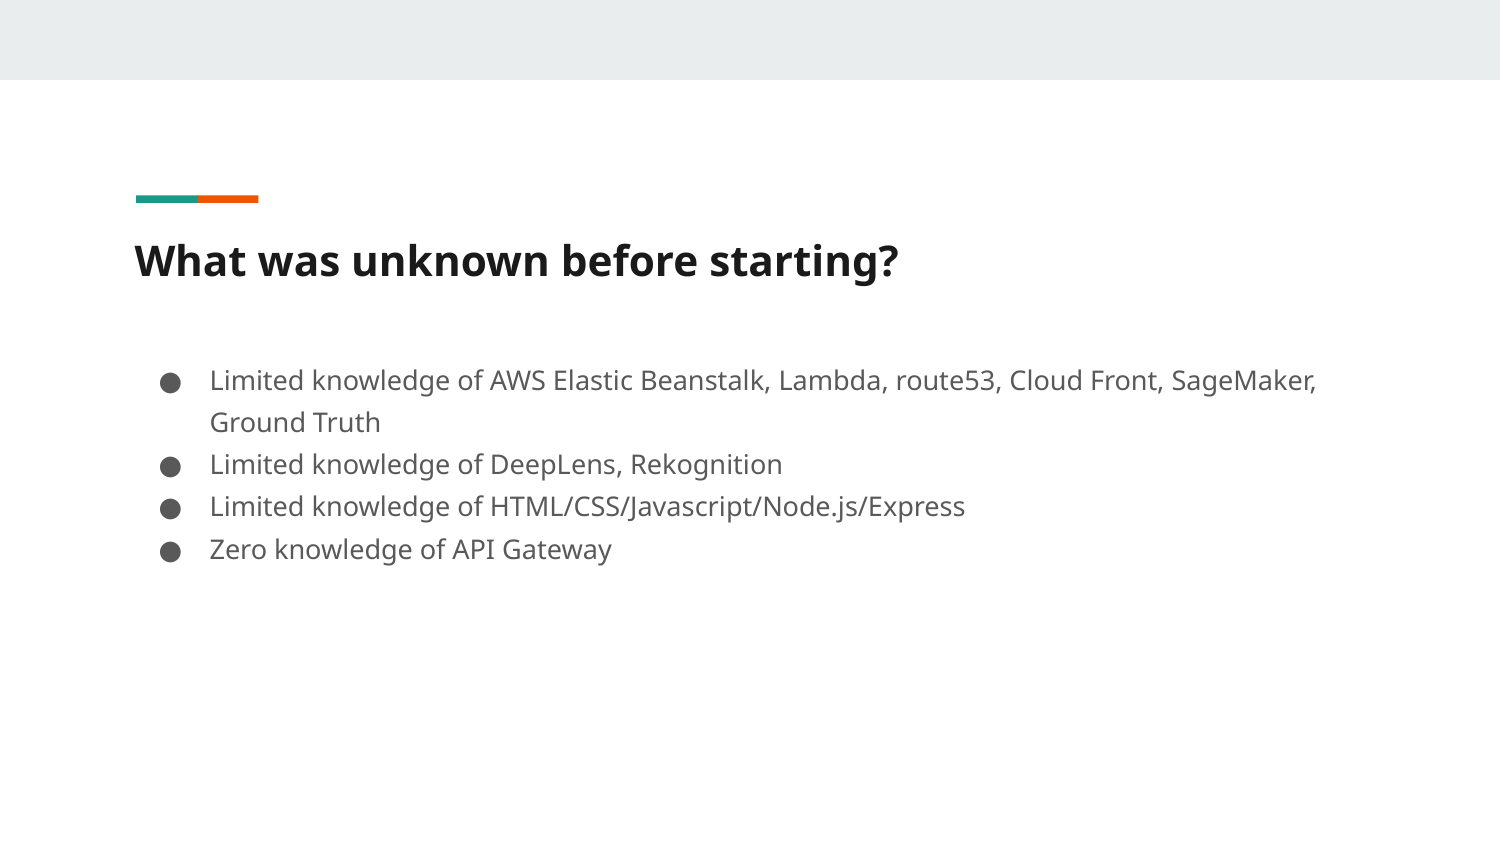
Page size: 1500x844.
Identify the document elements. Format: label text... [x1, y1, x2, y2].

list Limited knowledge of AWS Elastic Beanstalk, Lambda, route53, Cloud Front, SageMaker, Ground Truth Limited knowledge of DeepLens, Rekognition Limited knowledge of HTML/CSS/Javascript/Node.js/Express Zero knowledge of API Gateway [119, 341, 1381, 712]
title What was unknown before starting? [119, 216, 1381, 305]
